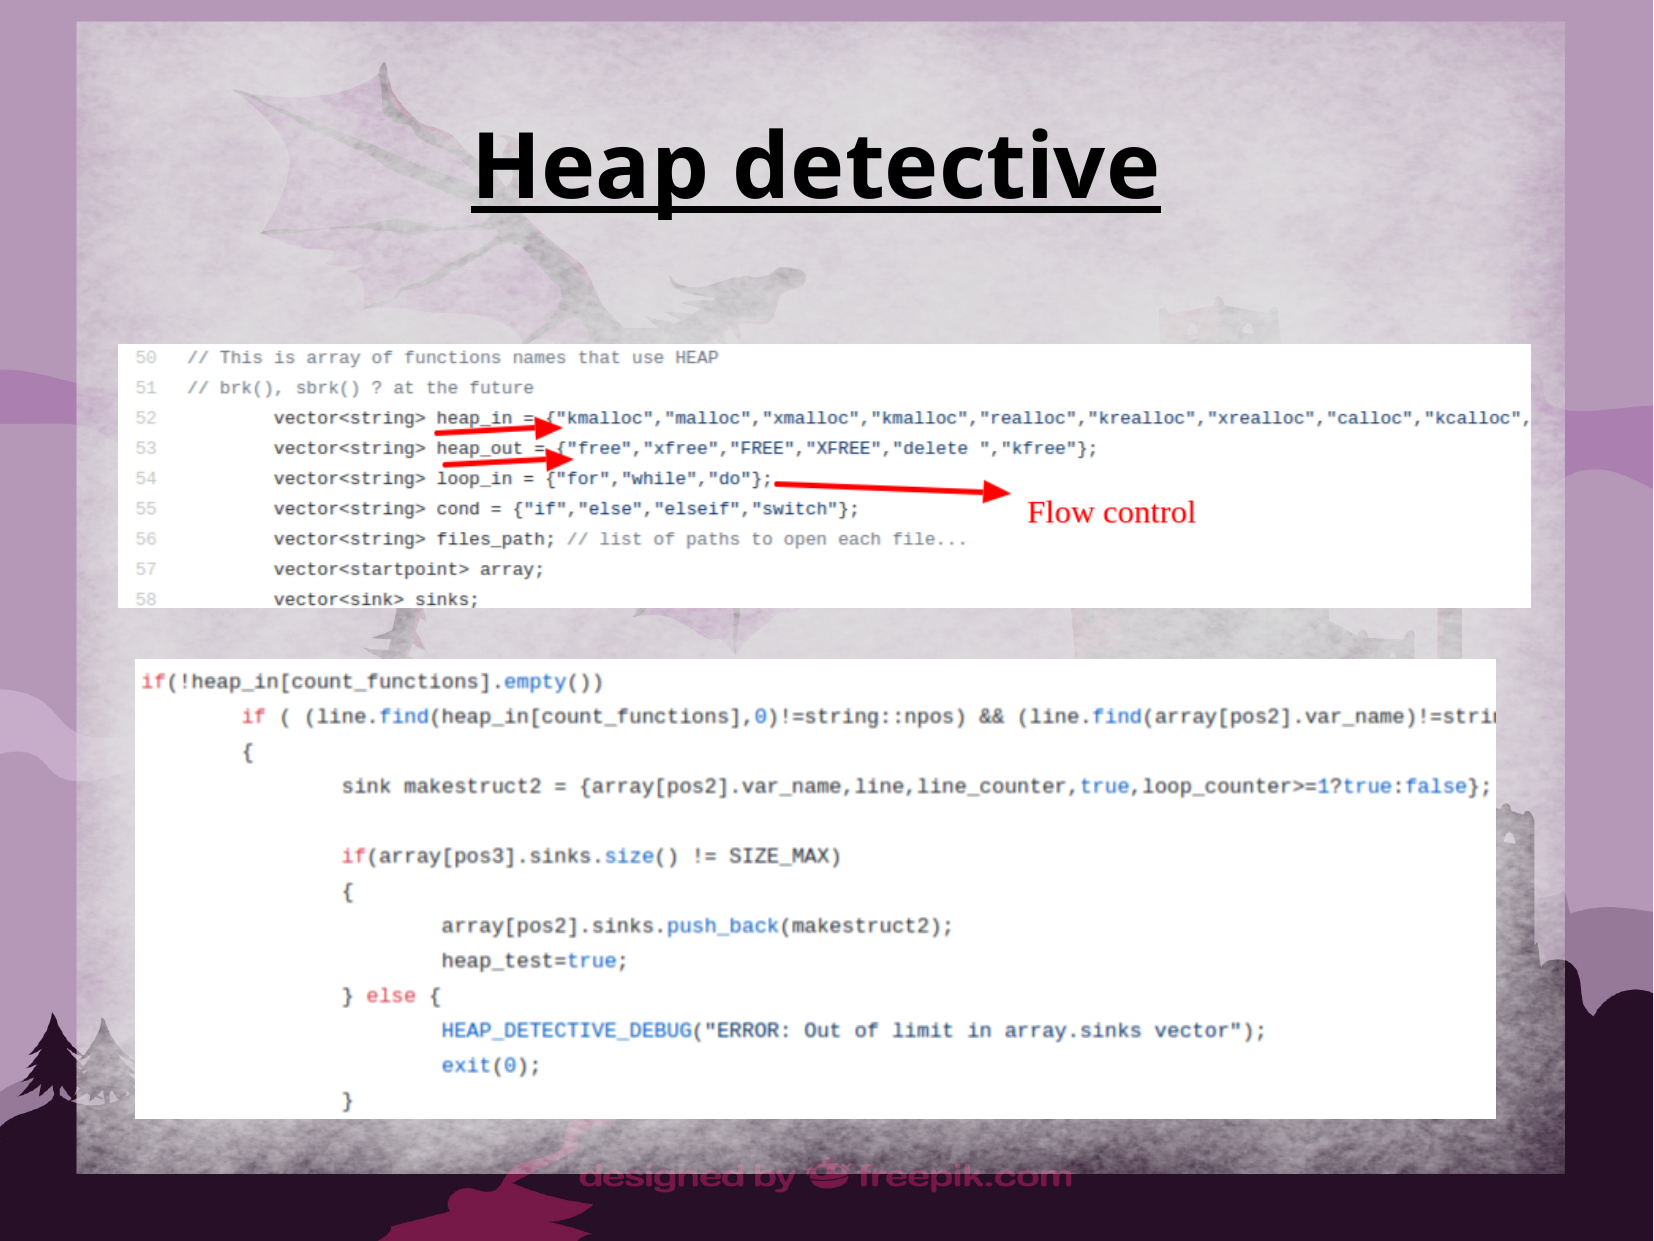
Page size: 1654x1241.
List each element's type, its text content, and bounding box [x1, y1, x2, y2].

title Heap detective [72, 60, 1561, 268]
picture [0, 0, 1654, 1241]
list [134, 608, 1515, 1081]
